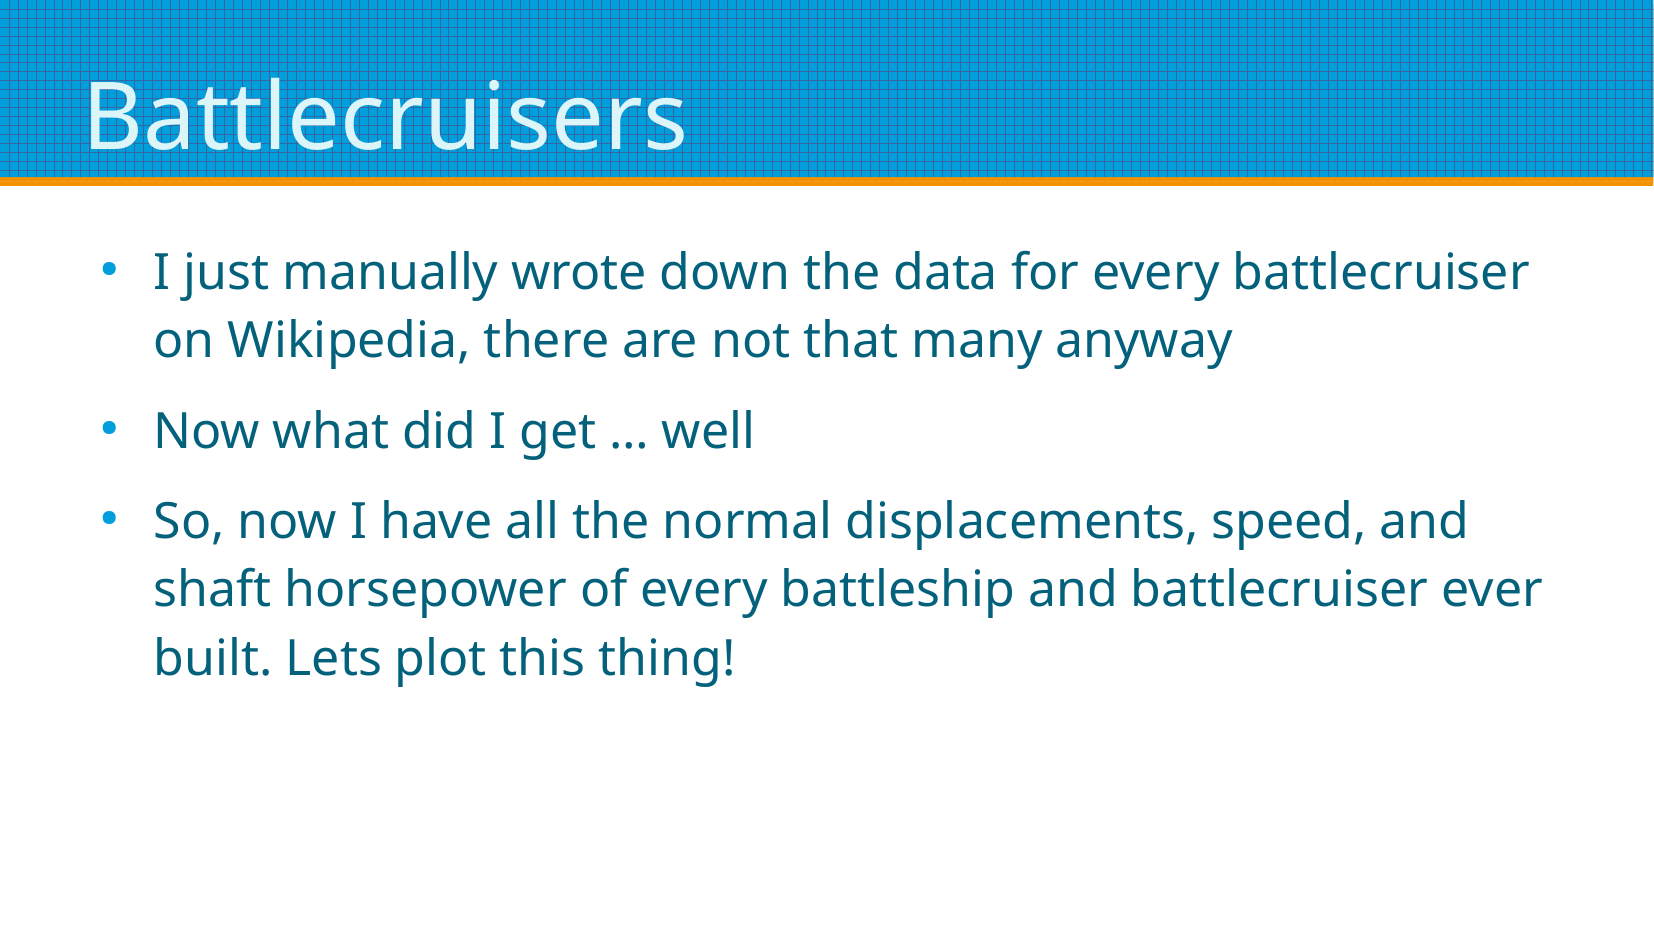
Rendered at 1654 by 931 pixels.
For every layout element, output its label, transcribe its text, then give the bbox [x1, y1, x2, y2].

list I just manually wrote down the data for every battlecruiser on Wikipedia, there are not that many anyway Now what did I get … well So, now I have all the normal displacements, speed, and shaft horsepower of every battleship and battlecruiser ever built. Lets plot this thing! [82, 236, 1571, 813]
title Battlecruisers [82, 14, 1571, 178]
